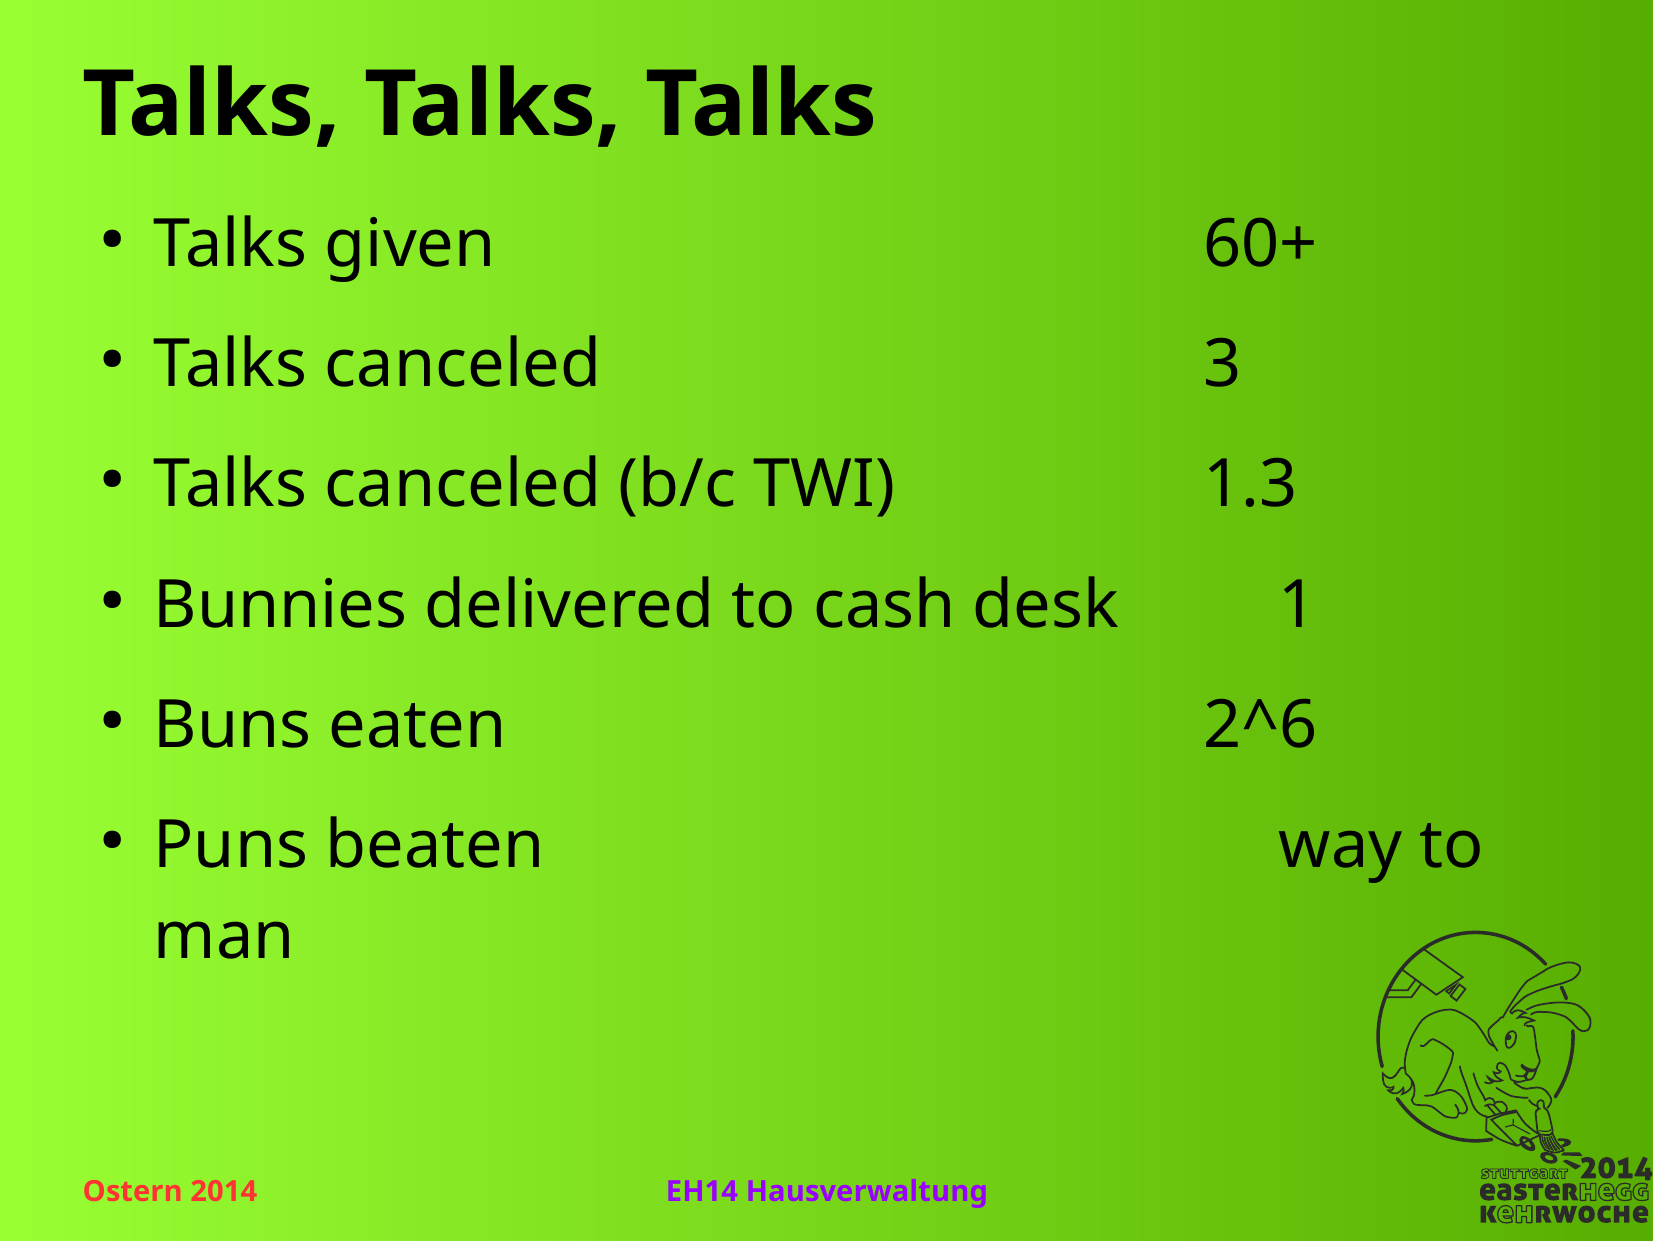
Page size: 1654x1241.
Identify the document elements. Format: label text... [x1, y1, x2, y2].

title Party Stats [77, 0, 81, 1240]
title Talks, Talks, Talks [82, 49, 1571, 151]
list Talks given 60+ Talks canceled 3 Talks canceled (b/c TWI) 1.3 Bunnies delivered to cash desk 1 Buns eaten 2^6 Puns beaten way to man [82, 195, 1571, 1131]
